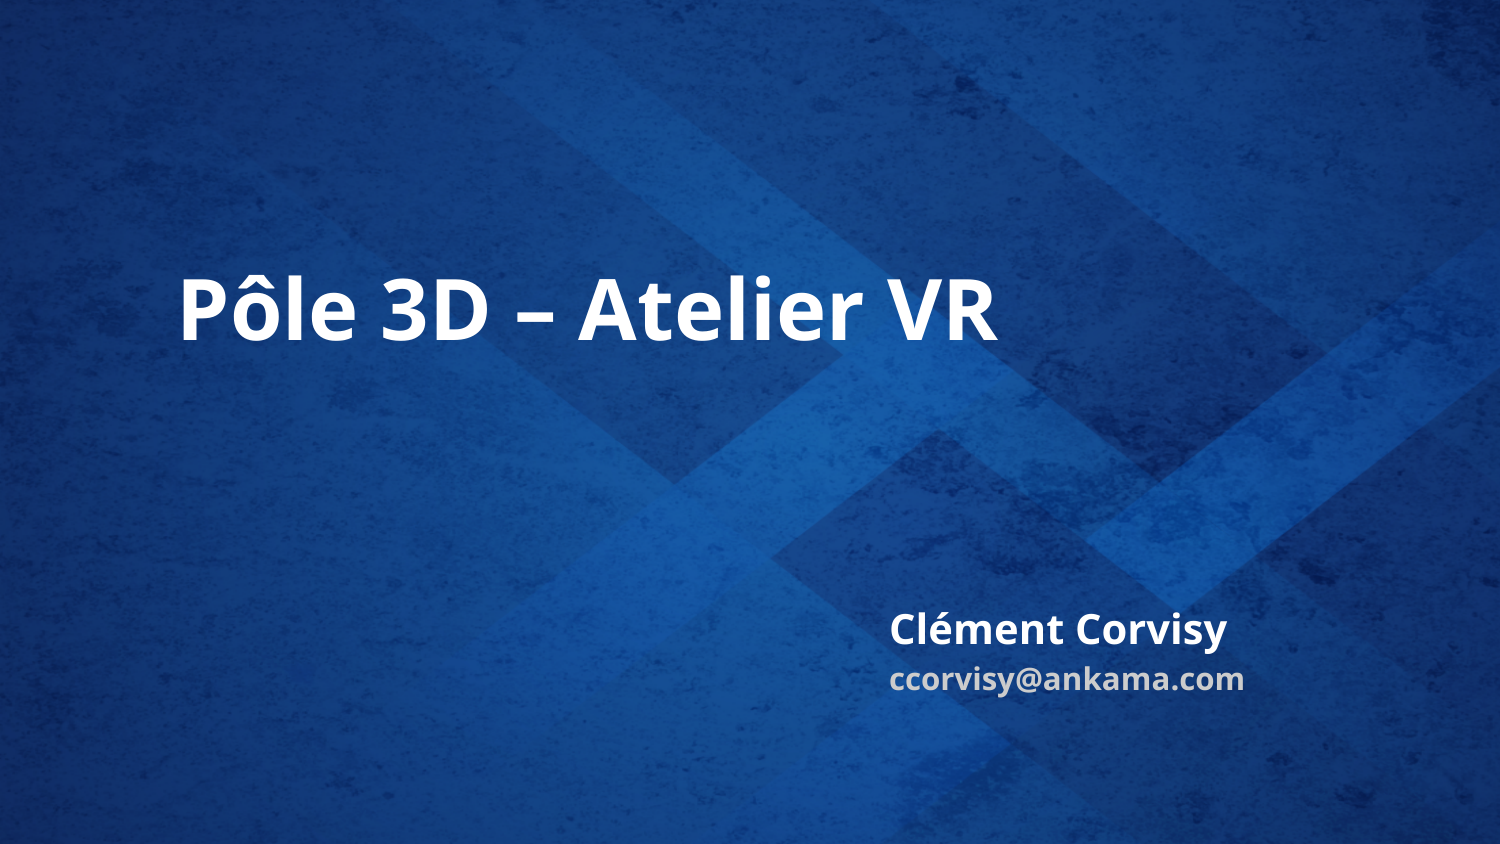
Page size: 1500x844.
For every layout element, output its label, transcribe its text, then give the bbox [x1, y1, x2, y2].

text_box Clément Corvisy ccorvisy@ankama.com [889, 511, 1490, 788]
title Pôle 3D – Atelier VR [176, 236, 1259, 378]
picture [0, 0, 1500, 844]
